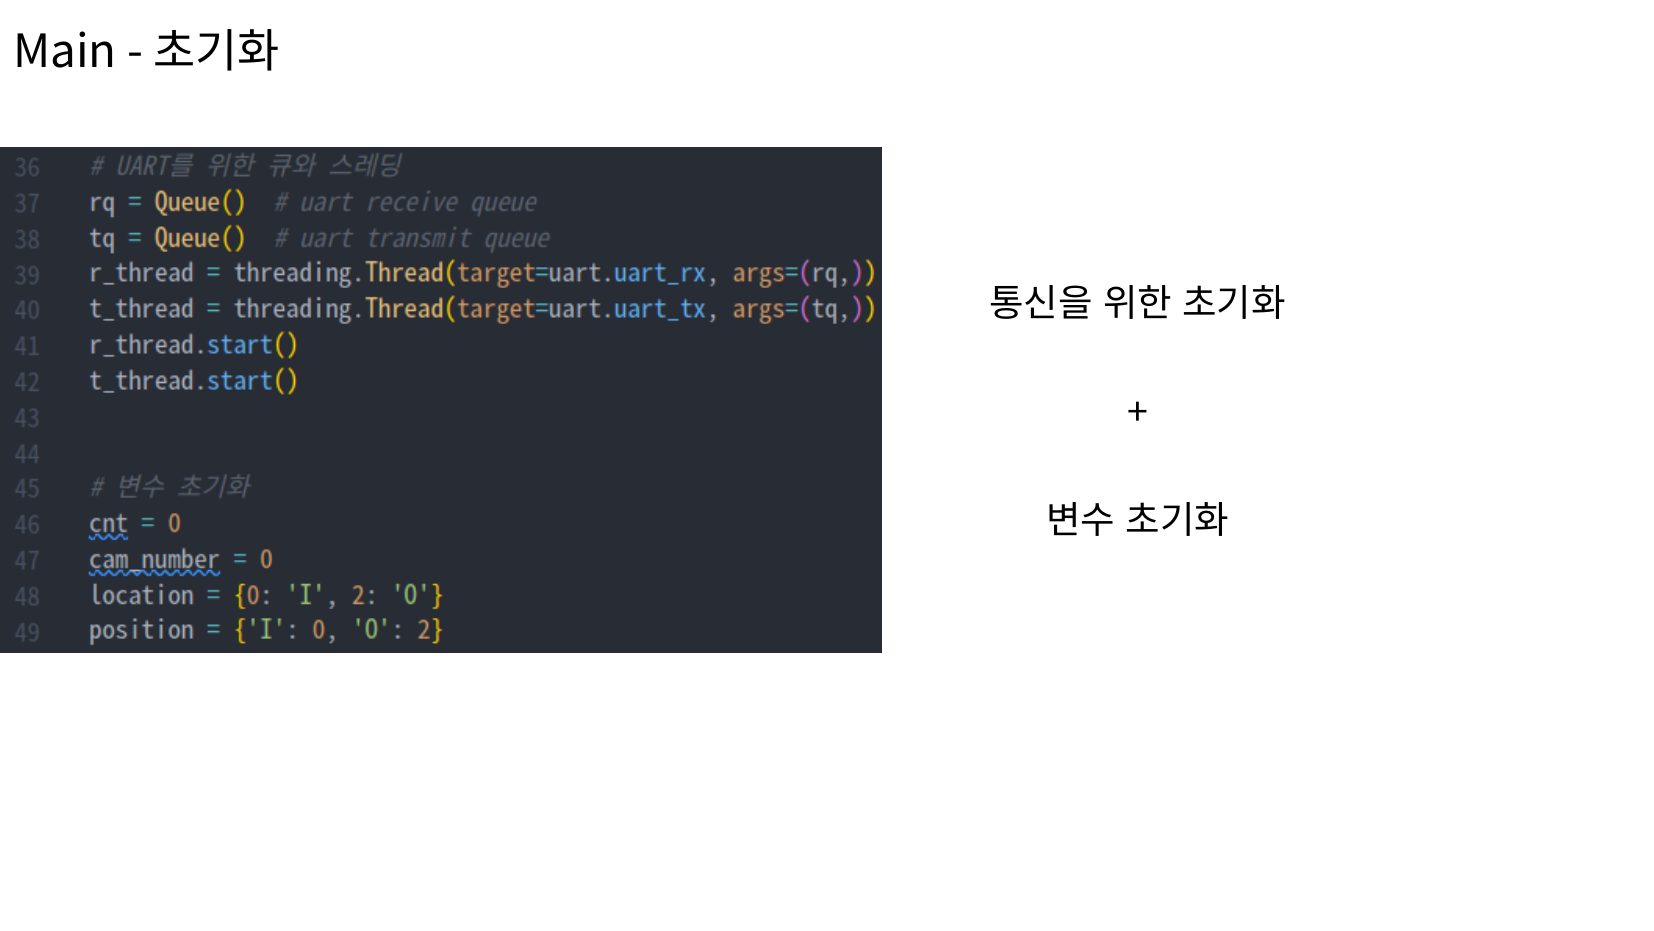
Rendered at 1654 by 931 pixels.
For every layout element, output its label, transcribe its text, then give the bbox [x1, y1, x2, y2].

picture [0, 147, 882, 653]
title Main - 초기화 [13, 6, 752, 89]
text_box 통신을 위한 초기화 + 변수 초기화 [974, 265, 1302, 552]
